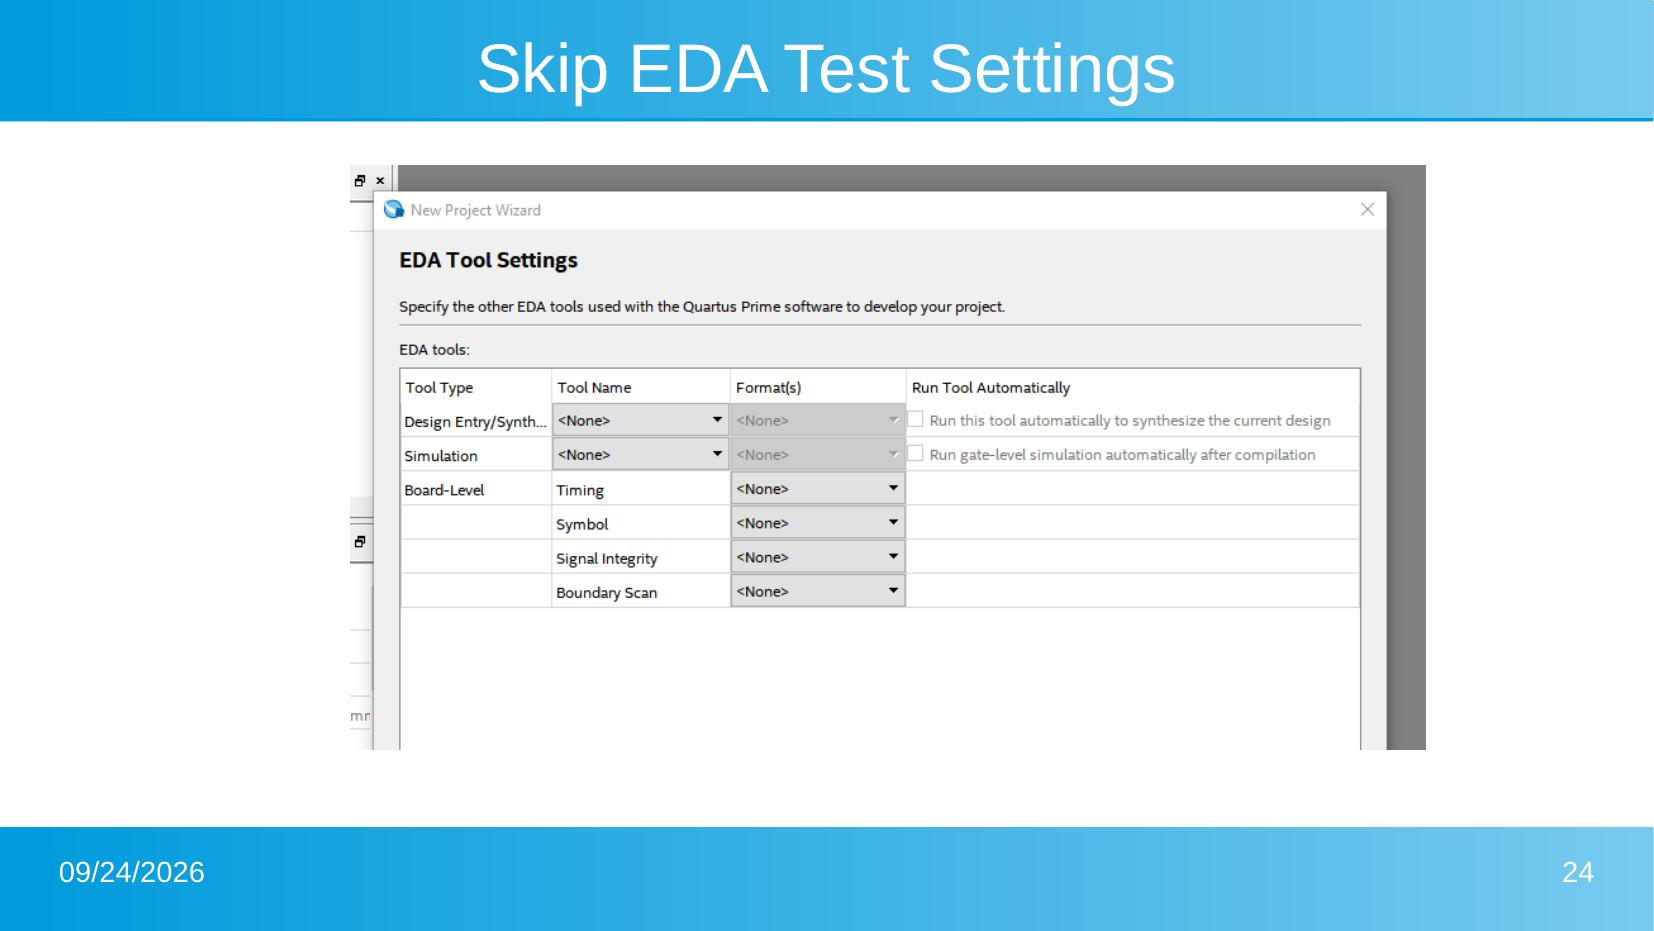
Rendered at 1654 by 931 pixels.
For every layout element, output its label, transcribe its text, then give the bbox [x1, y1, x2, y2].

title Skip EDA Test Settings [59, 29, 1595, 108]
picture [350, 165, 1426, 751]
